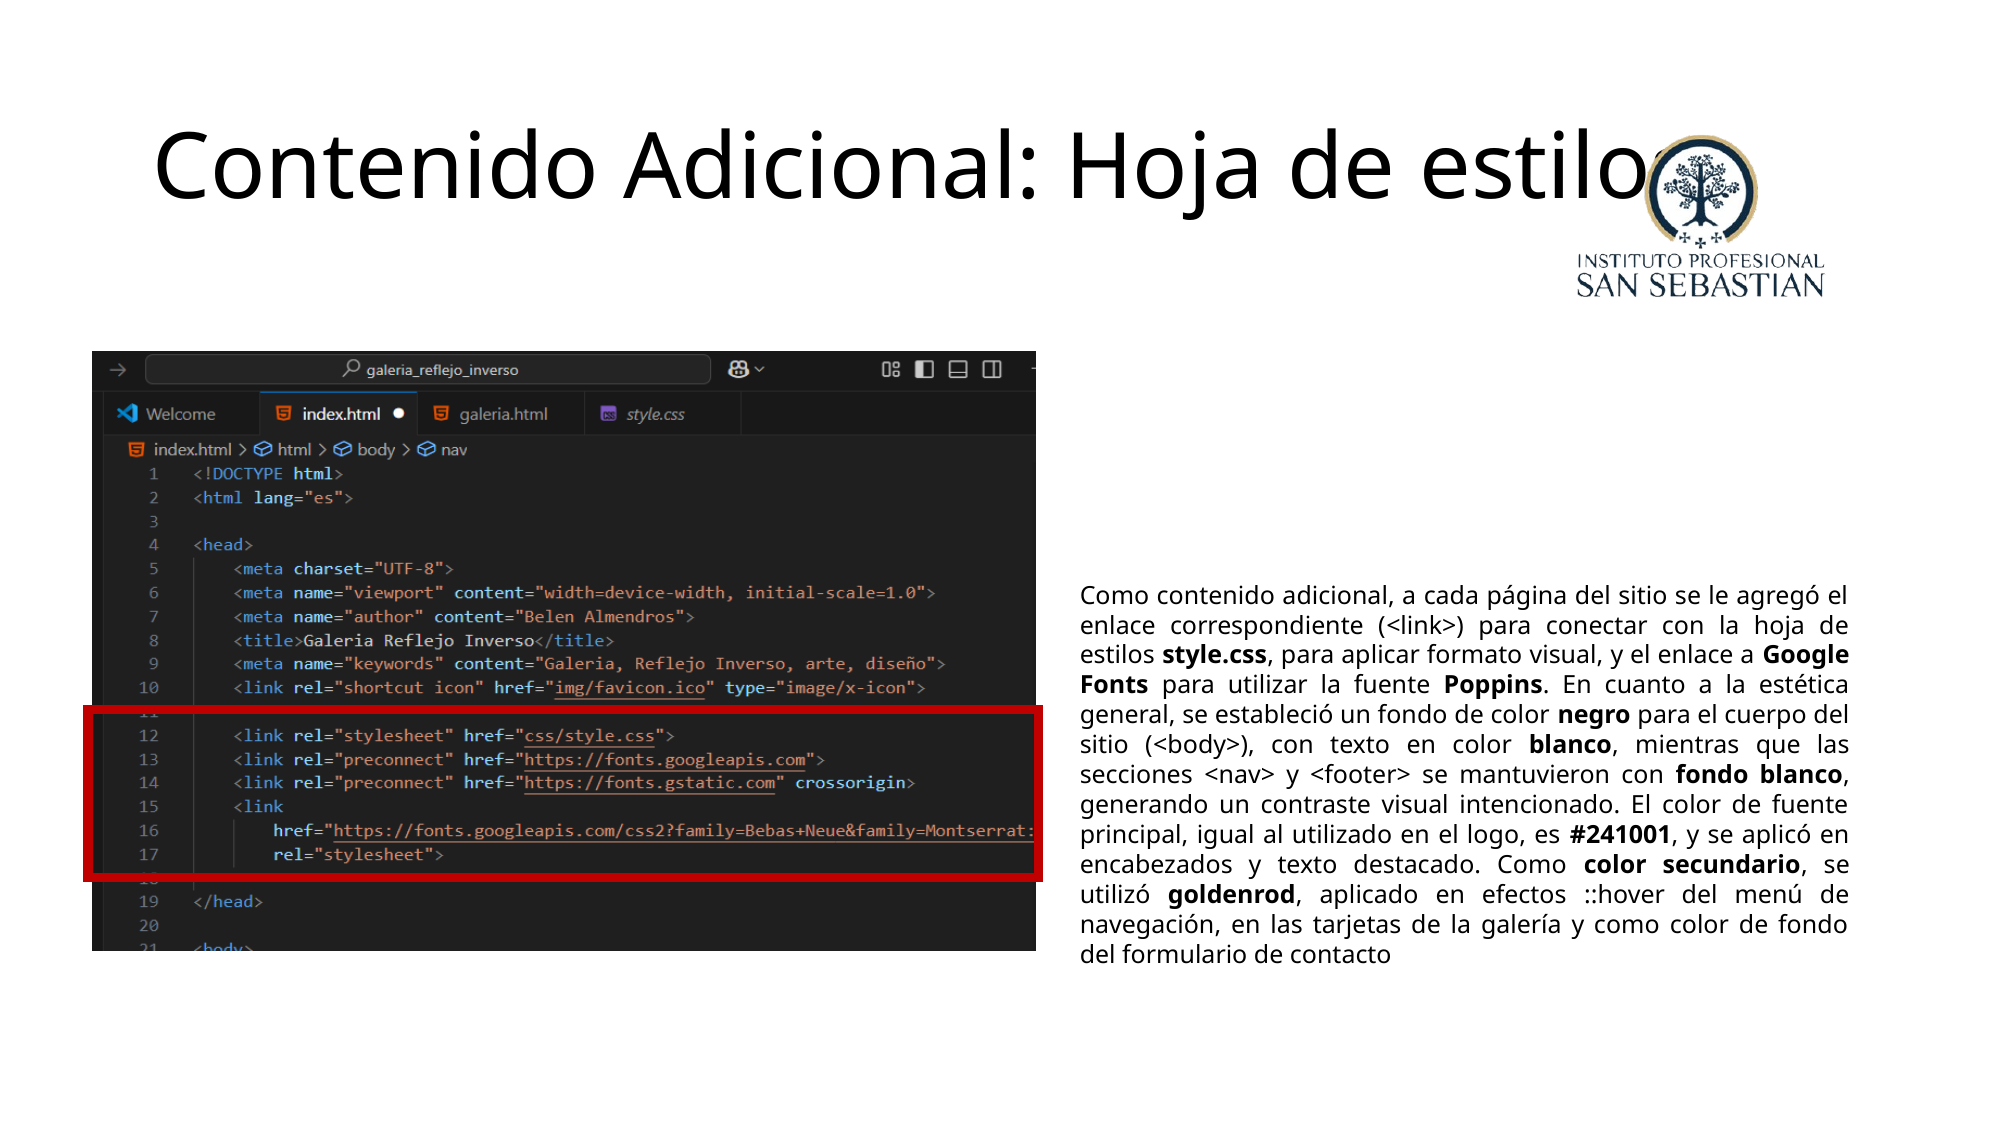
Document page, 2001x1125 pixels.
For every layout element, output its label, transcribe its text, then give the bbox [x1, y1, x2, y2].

text_box Como contenido adicional, a cada página del sitio se le agregó el enlace correspondiente (<link>) para conectar con la hoja de estilos style.css, para aplicar formato visual, y el enlace a Google Fonts para utilizar la fuente Poppins. En cuanto a la estética general, se estableció un fondo de color negro para el cuerpo del sitio (<body>), con texto en color blanco, mientras que las secciones <nav> y <footer> se mantuvieron con fondo blanco, generando un contraste visual intencionado. El color de fuente principal, igual al utilizado en el logo, es #241001, y se aplicó en encabezados y texto destacado. Como color secundario, se utilizó goldenrod, aplicado en efectos ::hover del menú de navegación, en las tarjetas de la galería y como color de fondo del formulario de contacto [1064, 571, 1865, 951]
list [1257, 951, 1264, 961]
picture [92, 351, 1036, 705]
picture [92, 882, 1036, 951]
list [1380, 951, 1387, 961]
list [1236, 951, 1243, 961]
picture [93, 714, 1034, 873]
picture [1546, 66, 1855, 380]
list [1083, 951, 1090, 961]
list [1134, 951, 1141, 961]
list [91, 315, 1500, 1009]
title Contenido Adicional: Hoja de estilos [137, 59, 1863, 278]
list [1305, 951, 1312, 961]
list [1183, 951, 1190, 961]
